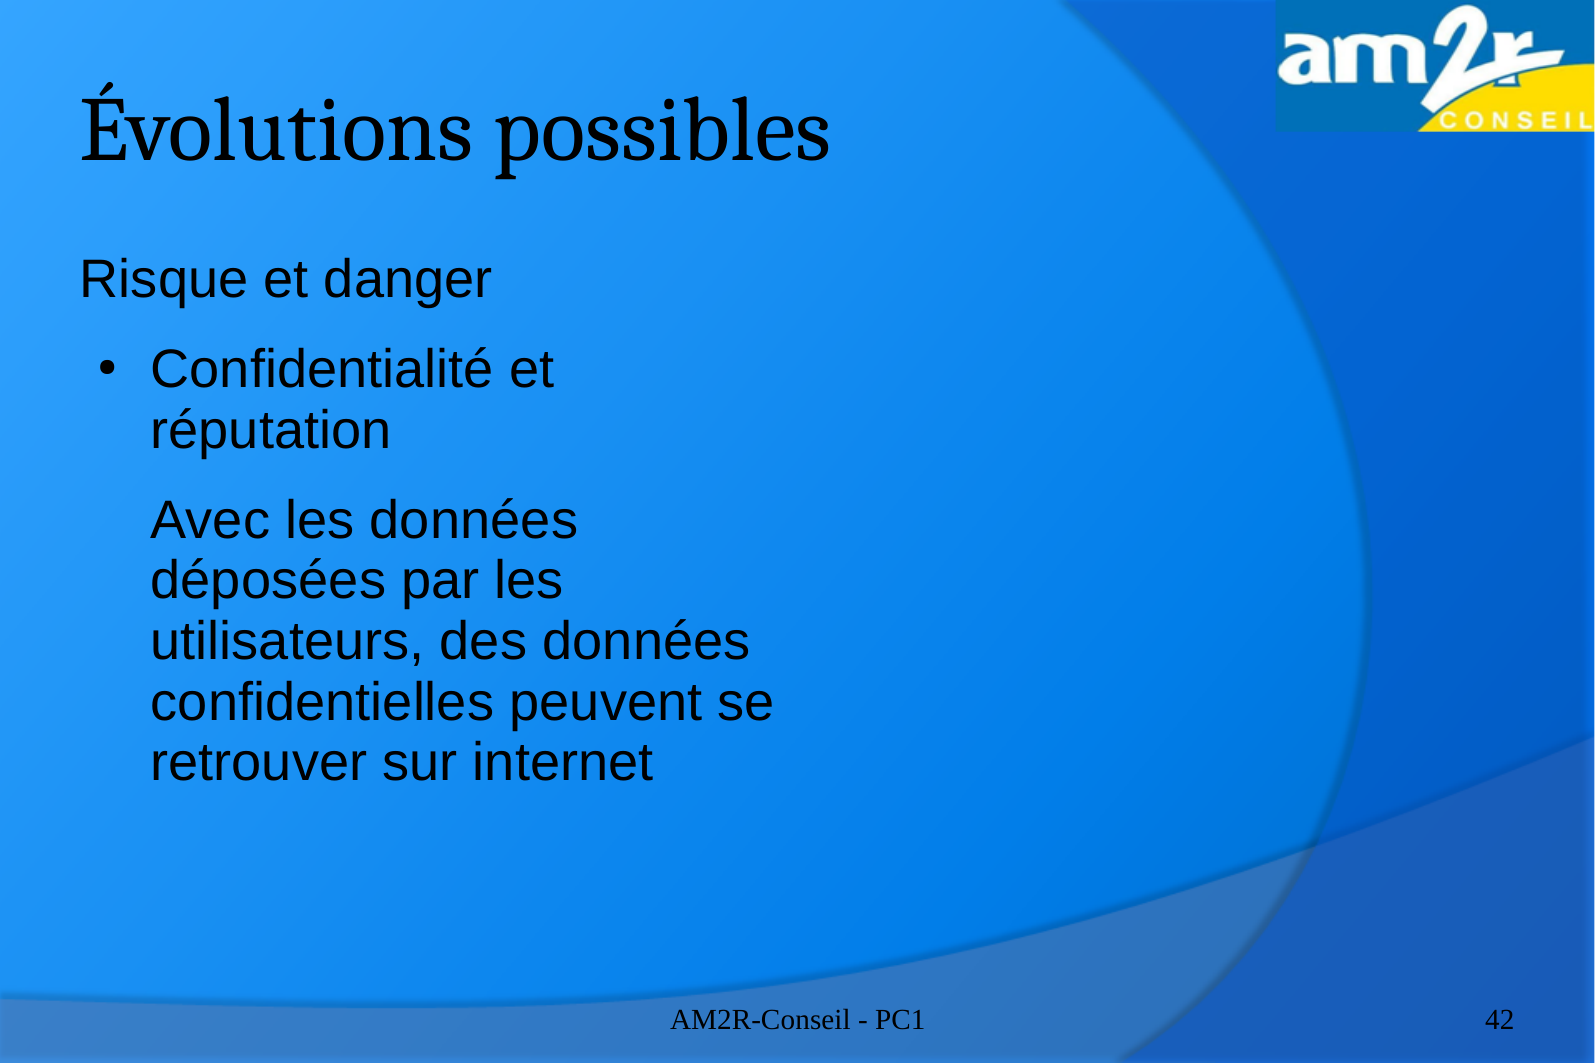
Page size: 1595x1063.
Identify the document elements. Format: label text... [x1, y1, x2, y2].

list Risque et danger Confidentialité et réputation Avec les données déposées par les utilisateurs, des données confidentielles peuvent se retrouver sur internet [79, 248, 780, 975]
title Évolutions possibles [79, 42, 1152, 220]
picture [0, 0, 1595, 1063]
